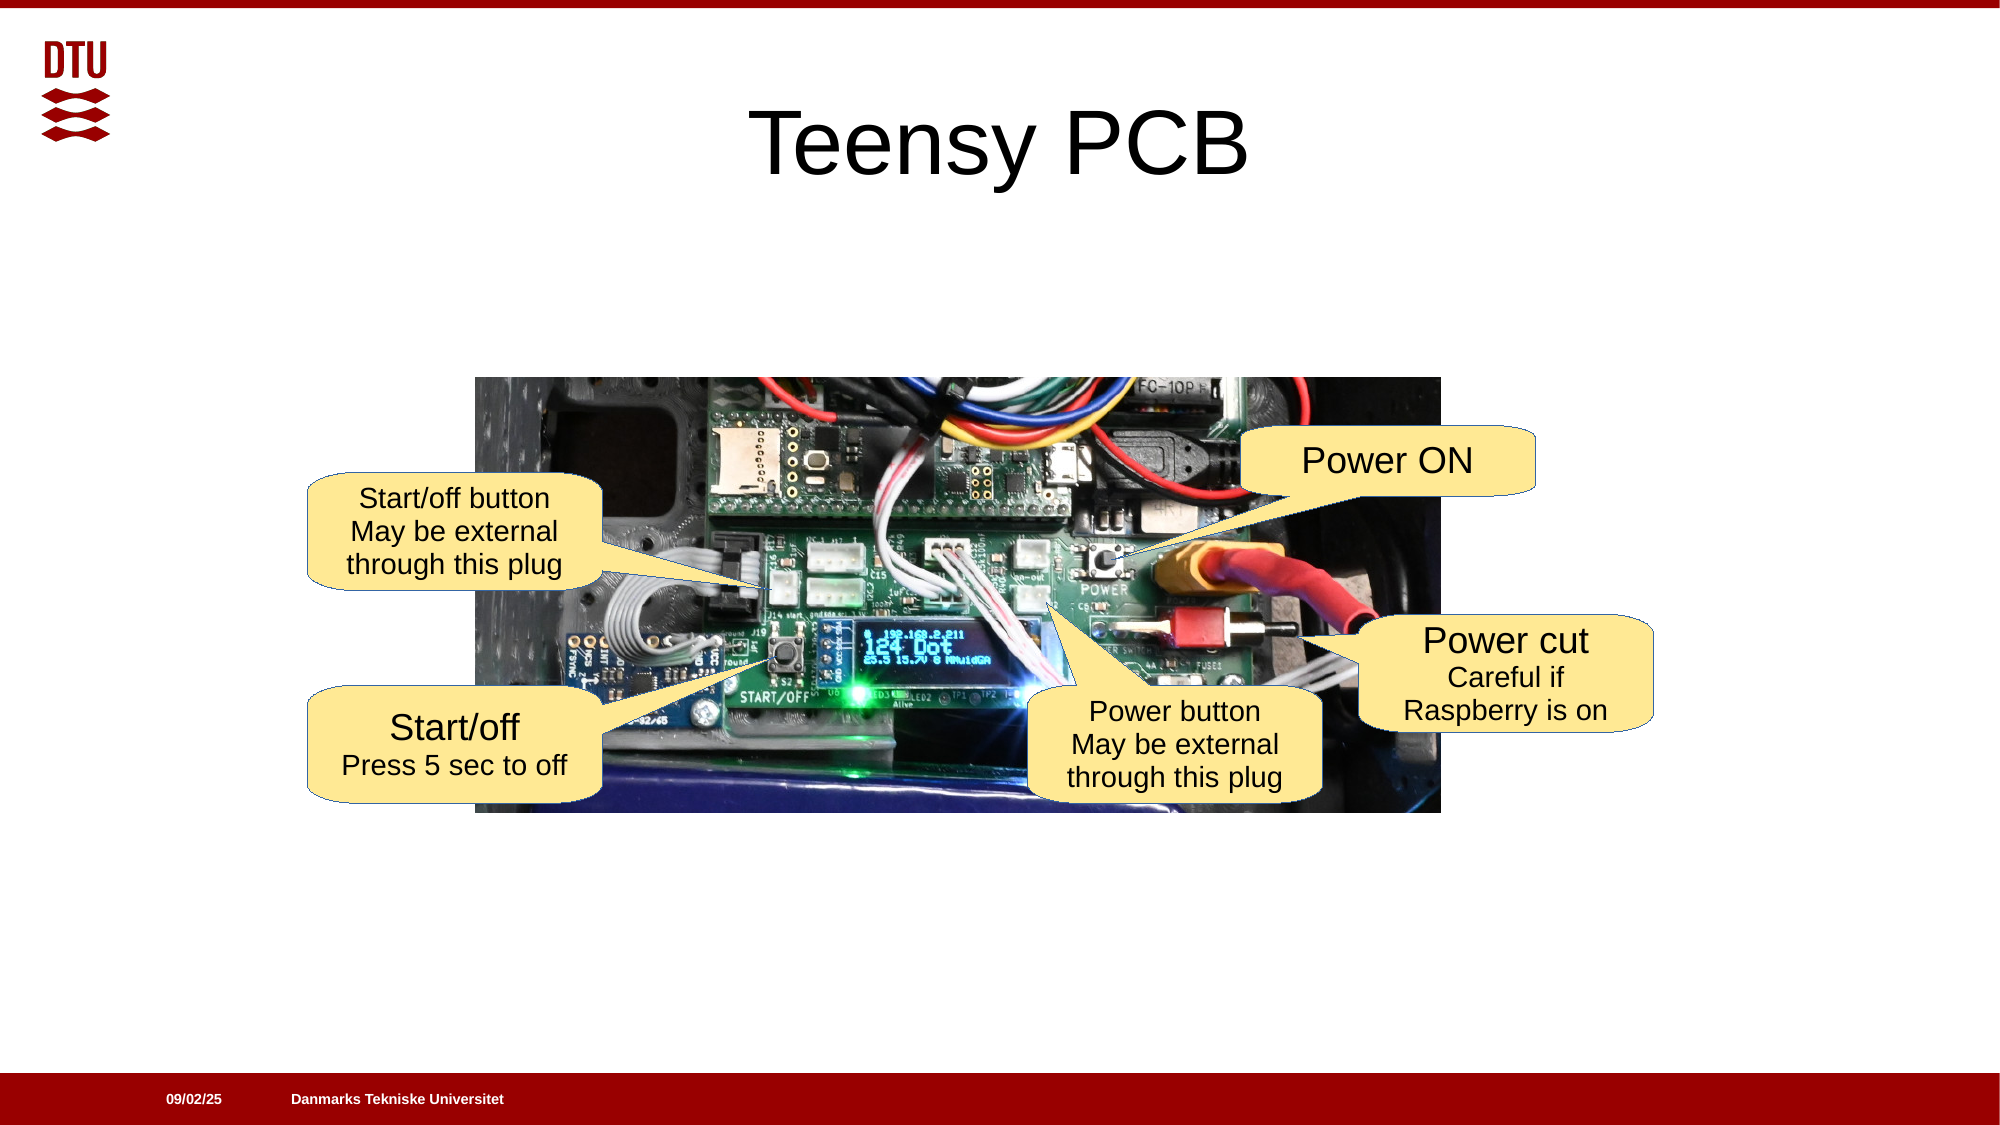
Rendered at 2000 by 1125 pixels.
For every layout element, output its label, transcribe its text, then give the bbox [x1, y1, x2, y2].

text_box Power button May be external through this plug [1027, 602, 1323, 804]
title Teensy PCB [99, 48, 1900, 237]
text_box Power cut Careful if Raspberry is on [1297, 614, 1654, 733]
text_box Start/off Press 5 sec to off [307, 656, 777, 804]
picture [475, 377, 1441, 813]
text_box Start/off button May be external through this plug [307, 472, 772, 591]
text_box Power ON [1111, 425, 1536, 560]
